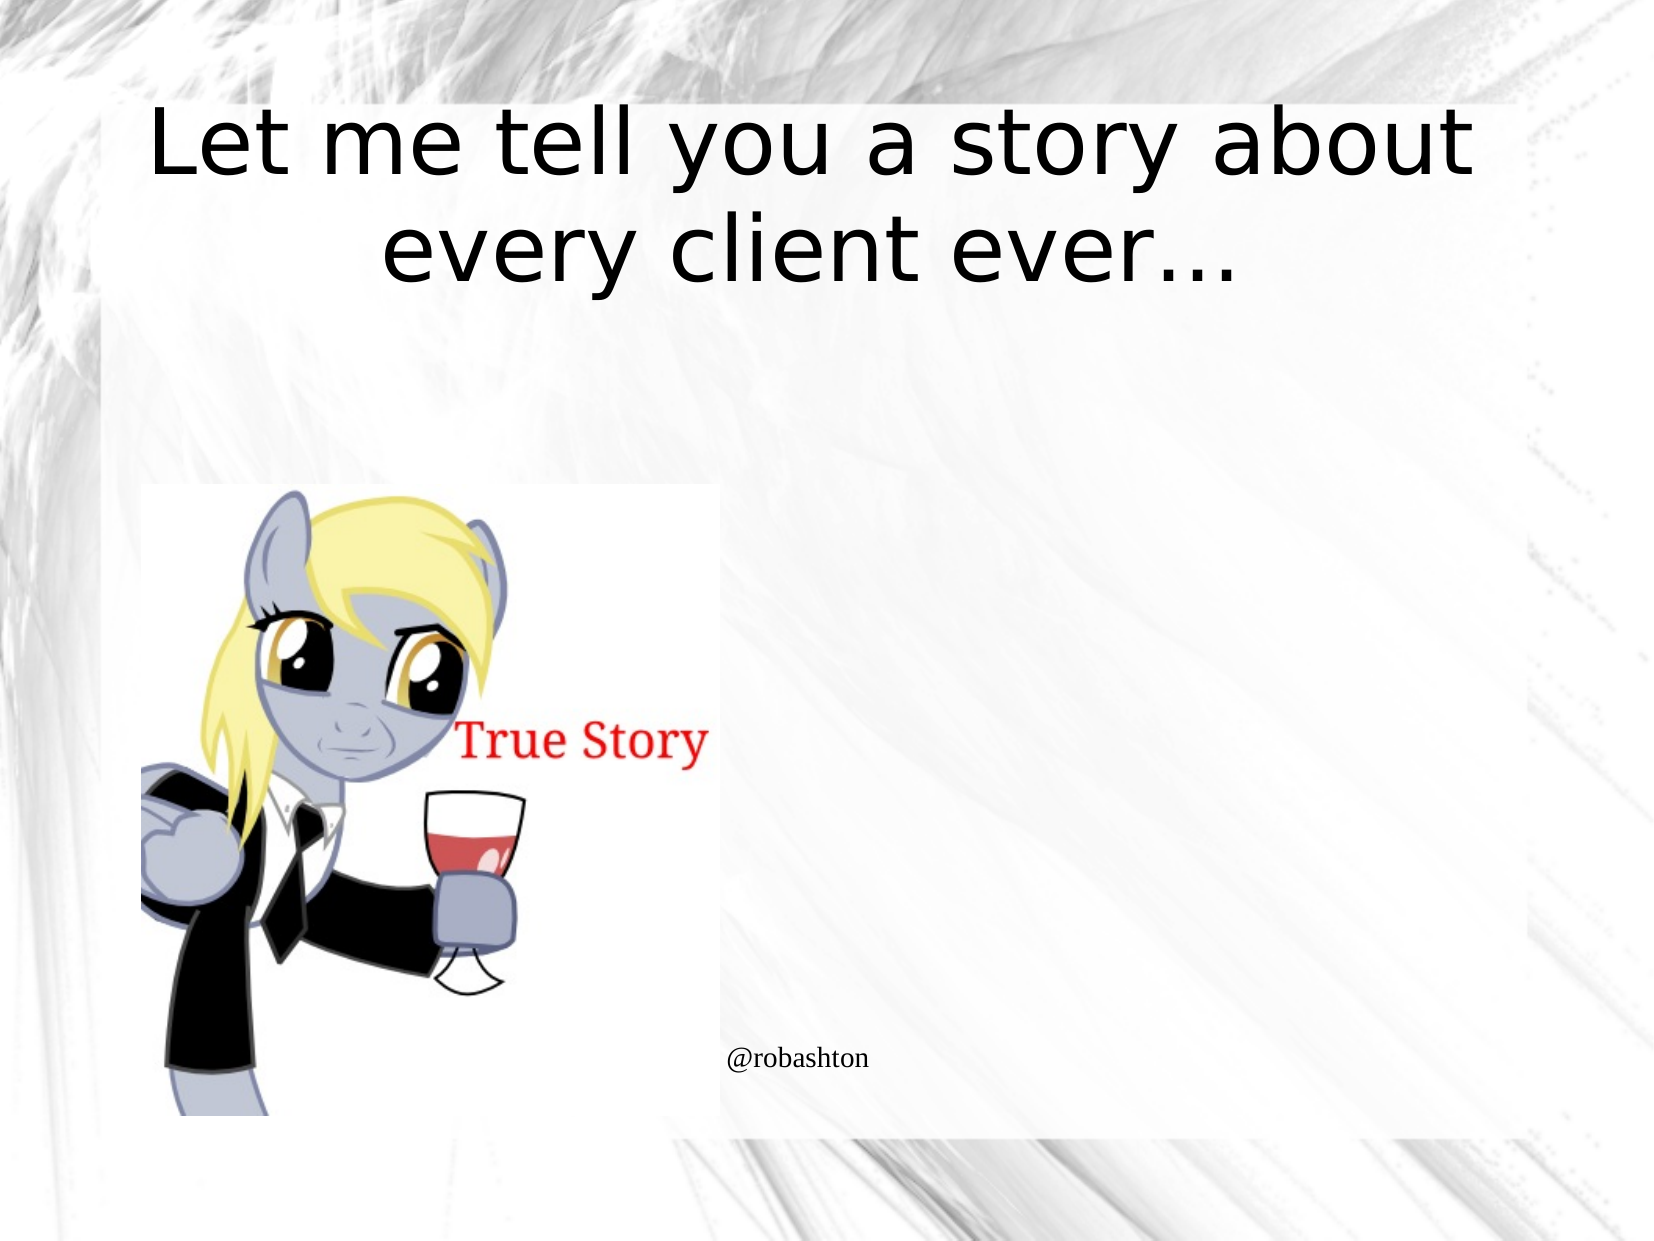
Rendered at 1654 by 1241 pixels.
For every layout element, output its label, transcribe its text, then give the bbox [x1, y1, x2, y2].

title Let me tell you a story about every client ever... [118, 89, 1506, 304]
picture [0, 0, 1654, 1241]
